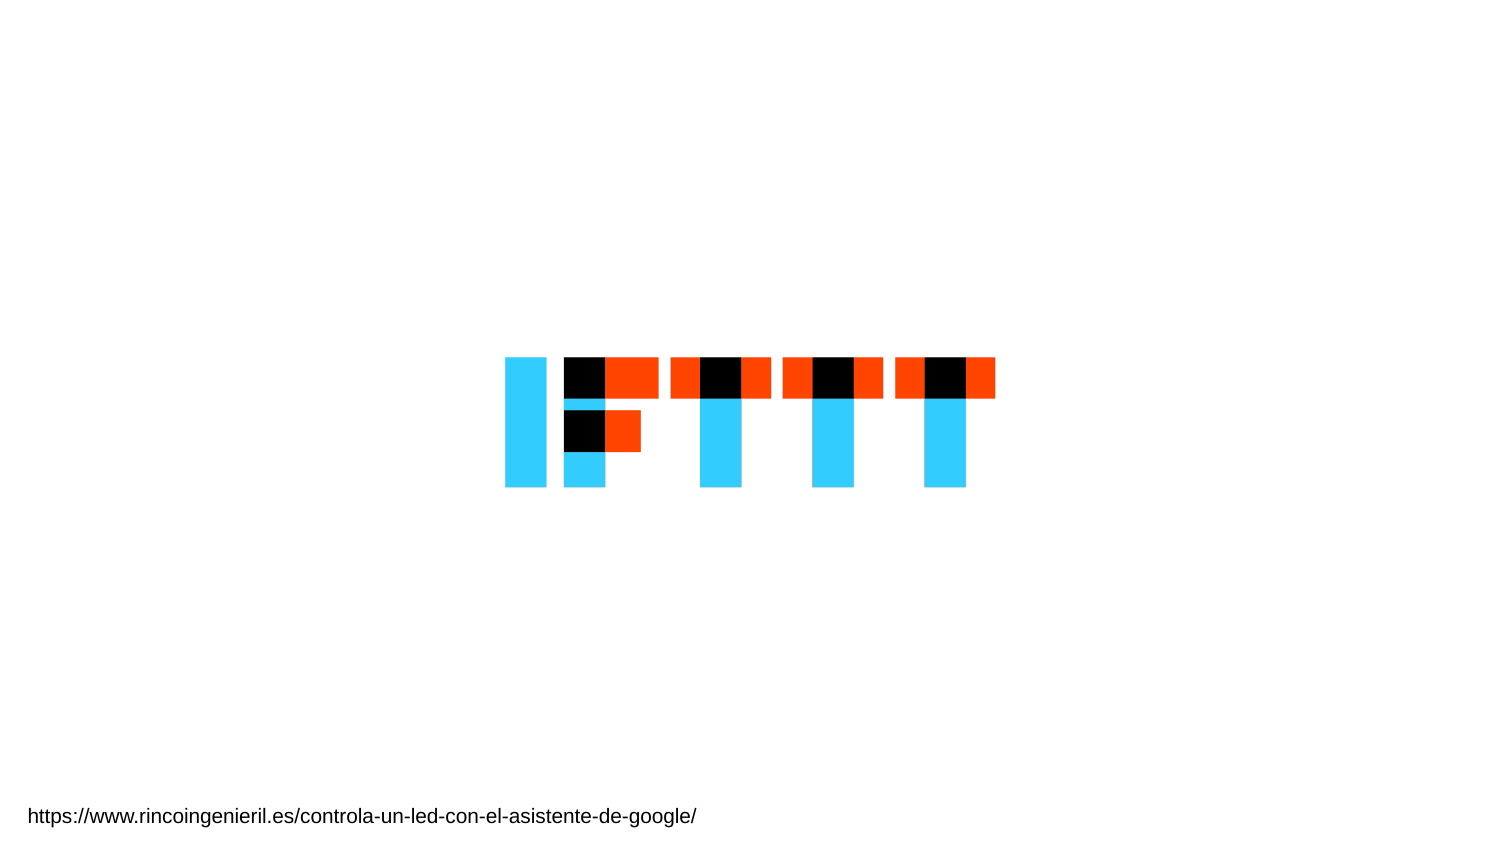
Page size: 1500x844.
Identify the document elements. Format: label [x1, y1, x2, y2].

picture [422, 274, 1078, 570]
